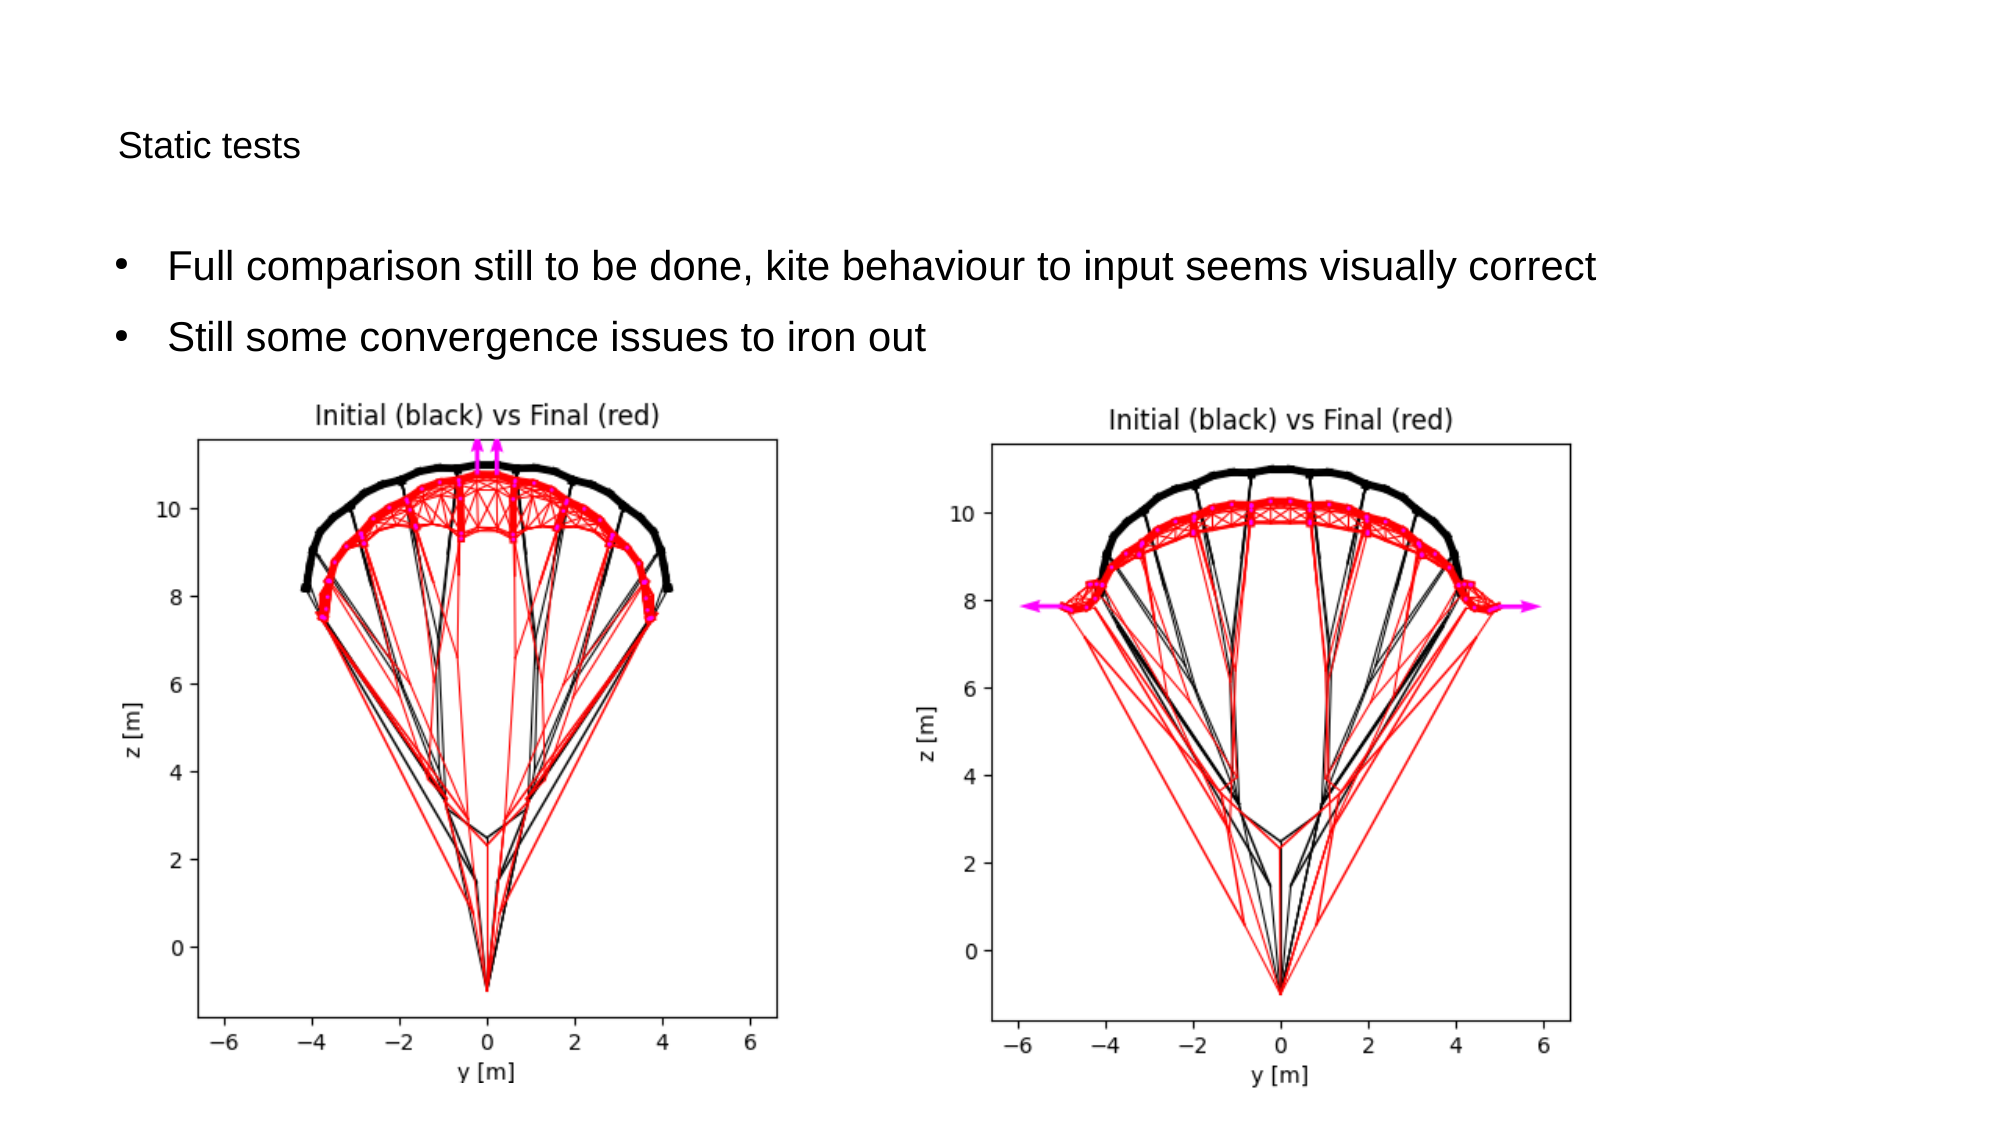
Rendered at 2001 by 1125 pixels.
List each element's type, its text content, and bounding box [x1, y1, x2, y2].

list Full comparison still to be done, kite behaviour to input seems visually correct Still some convergence issues to iron out [96, 246, 1861, 975]
picture [96, 383, 822, 1083]
picture [904, 386, 1606, 1094]
title Static tests [117, 118, 1882, 172]
